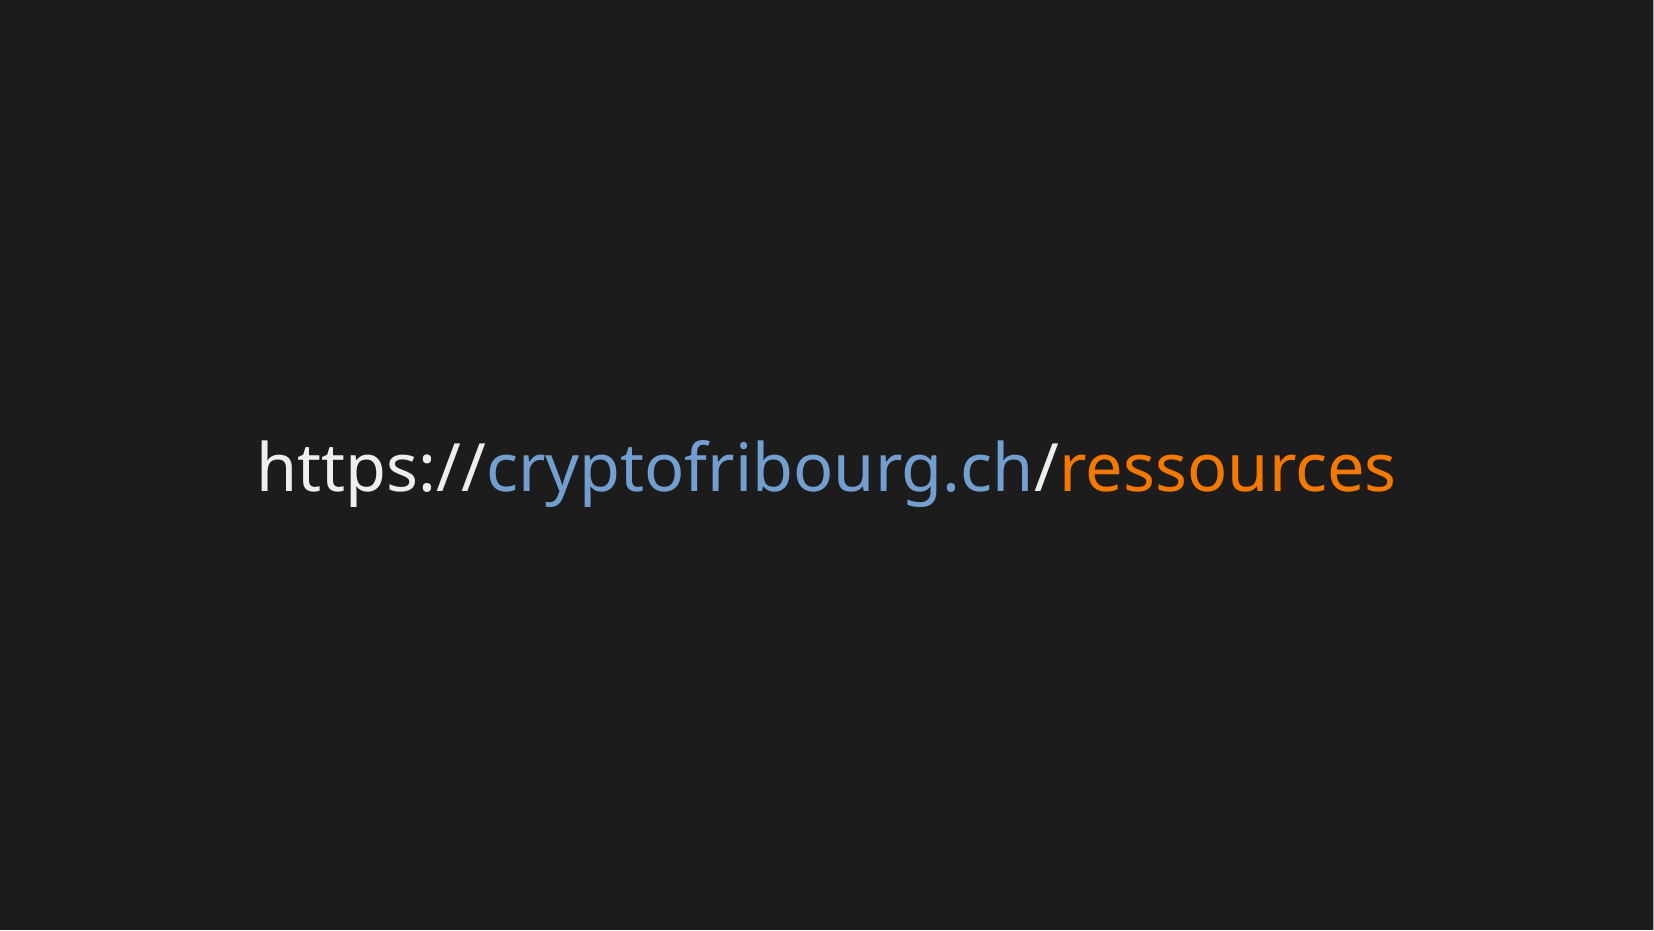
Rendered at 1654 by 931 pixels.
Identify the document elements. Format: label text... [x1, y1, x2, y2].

subtitle https://cryptofribourg.ch/ressources [82, 105, 1571, 826]
